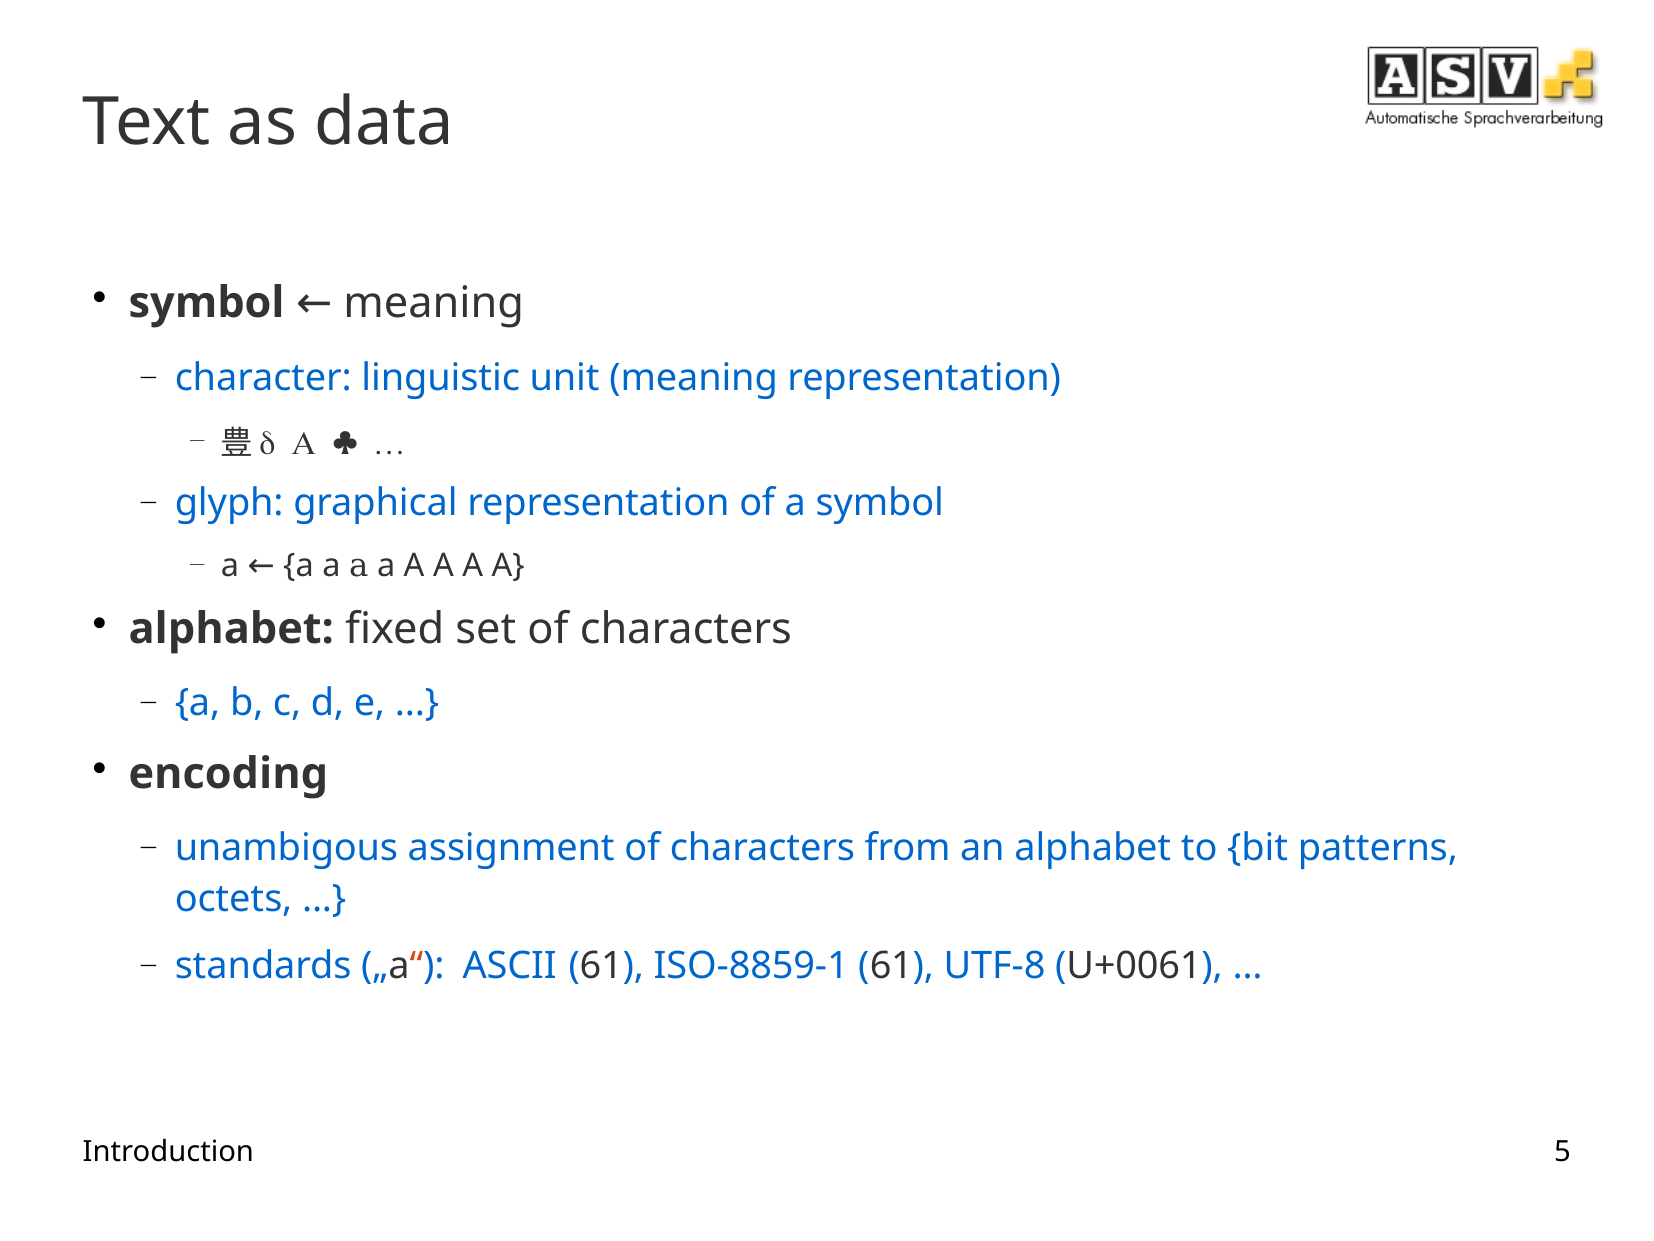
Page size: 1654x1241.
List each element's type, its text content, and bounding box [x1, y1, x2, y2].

list symbol ← meaning character: linguistic unit (meaning representation) 豊d A § … glyph: graphical representation of a symbol a ← {a a a a A A A A} alphabet: fixed set of characters {a, b, c, d, e, ...} encoding unambigous assignment of characters from an alphabet to {bit patterns, octets, ...} standards („a“): ASCII (61), ISO-8859-1 (61), UTF-8 (U+0061), … [82, 271, 1538, 991]
picture [1364, 43, 1605, 129]
title Text as data [82, 49, 1347, 189]
